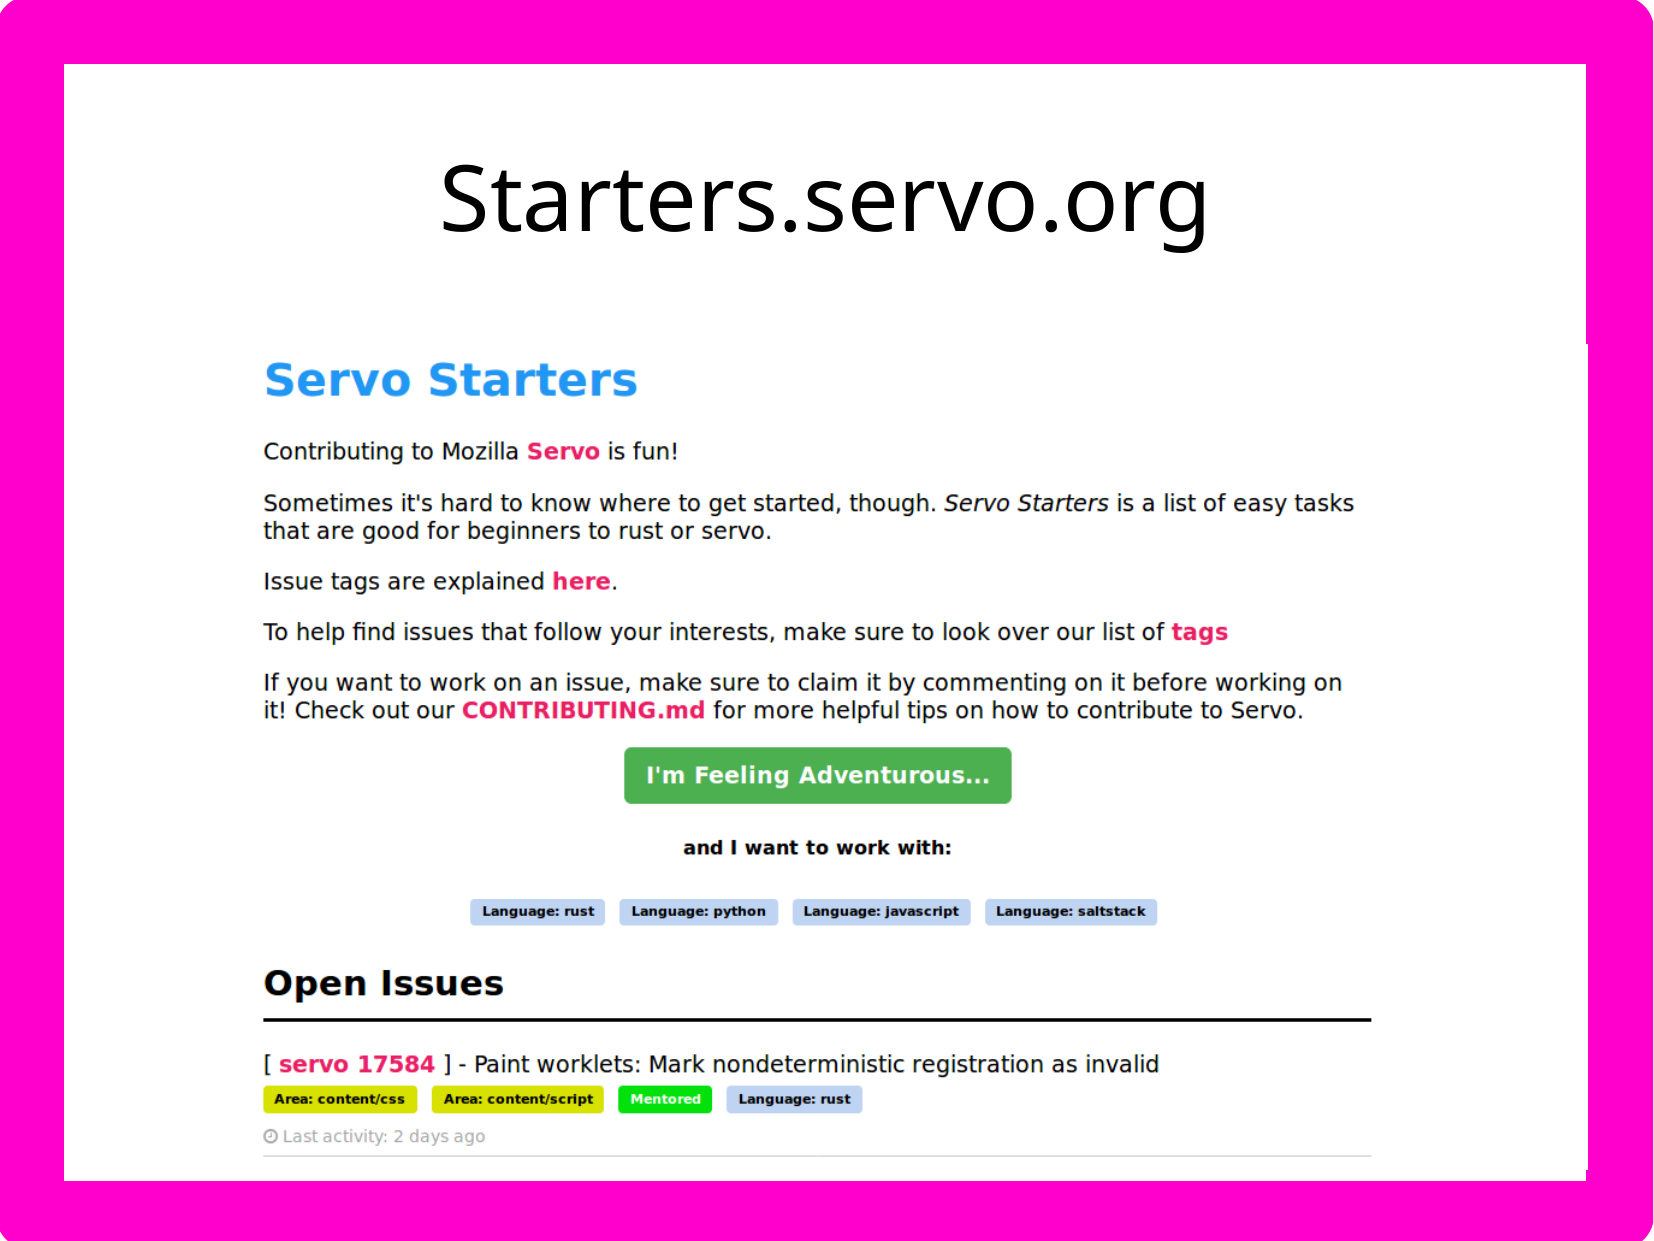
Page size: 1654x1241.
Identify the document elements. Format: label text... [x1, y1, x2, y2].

picture [77, 344, 1588, 1170]
title Starters.servo.org [82, 92, 1571, 301]
